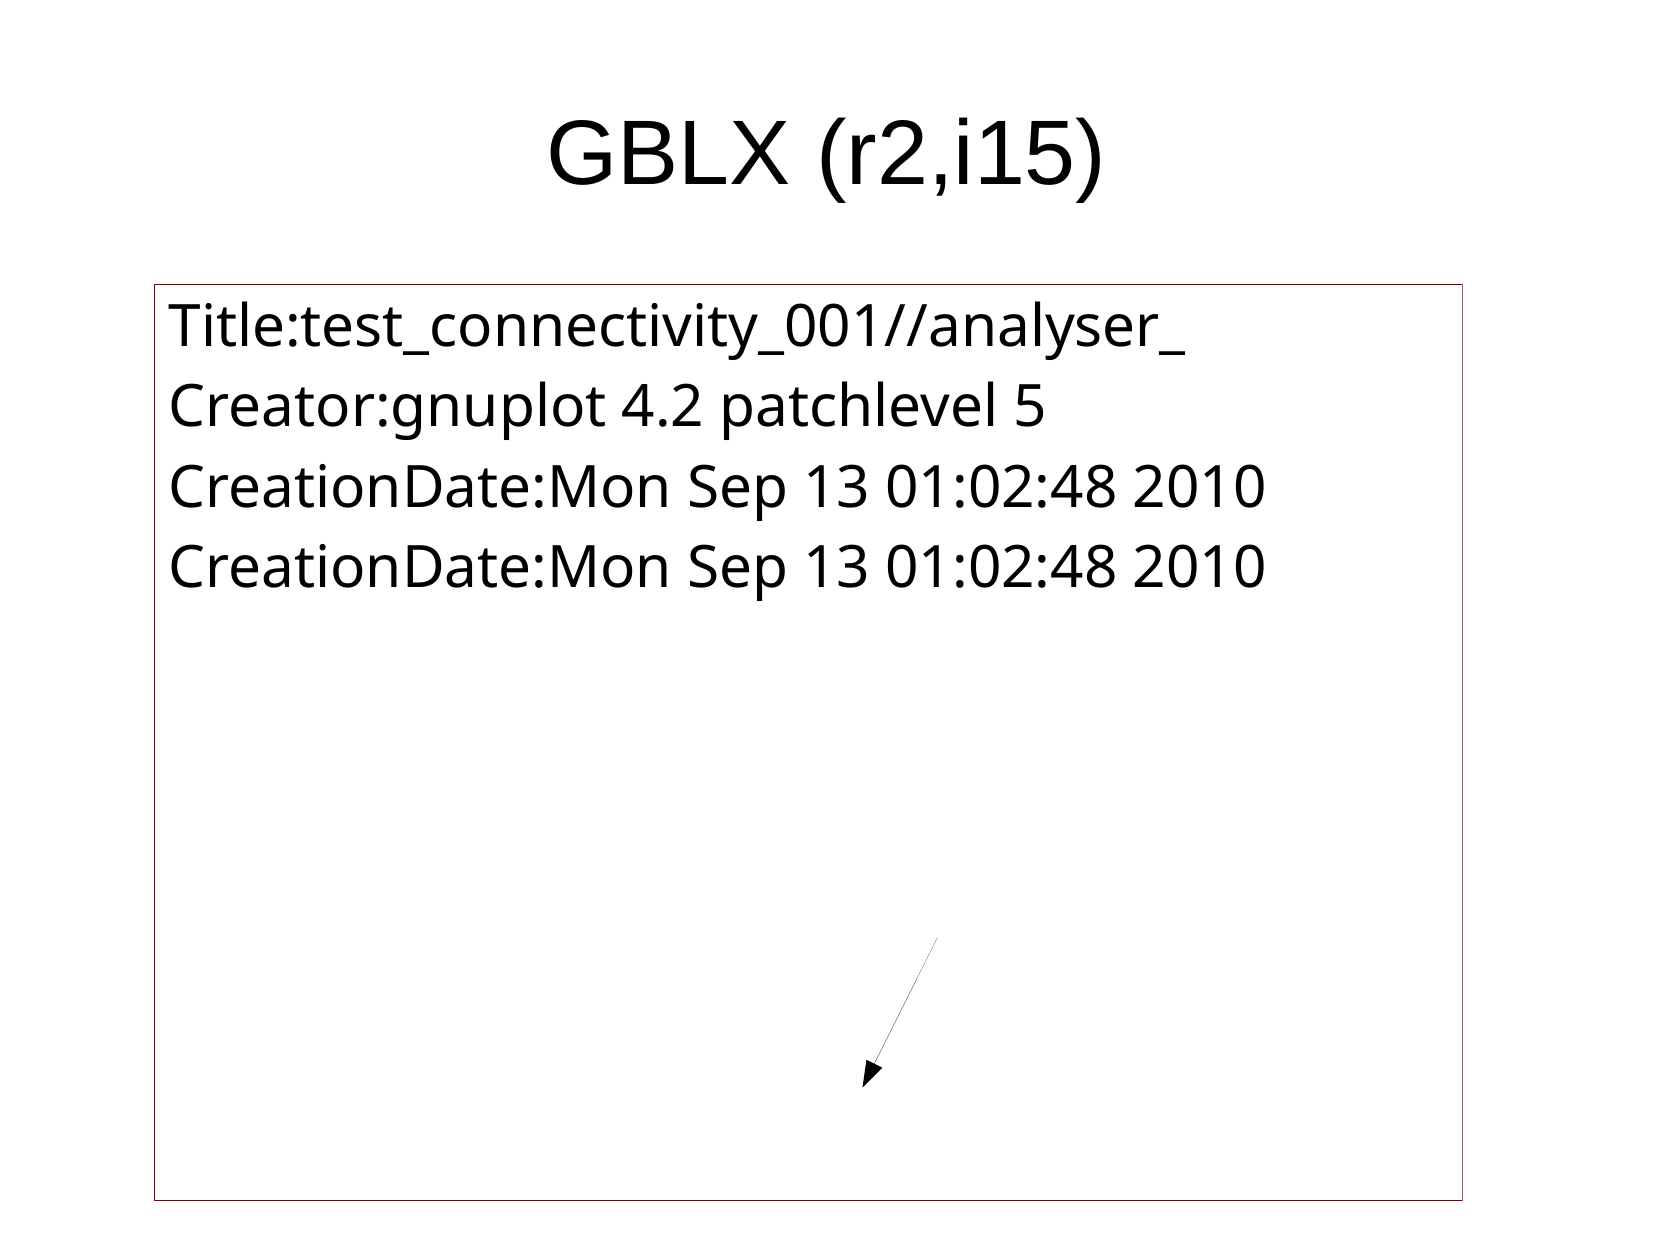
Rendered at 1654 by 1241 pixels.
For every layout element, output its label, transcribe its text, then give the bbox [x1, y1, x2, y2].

title GBLX (r2,i15) [82, 56, 1571, 250]
picture [150, 280, 1463, 1201]
